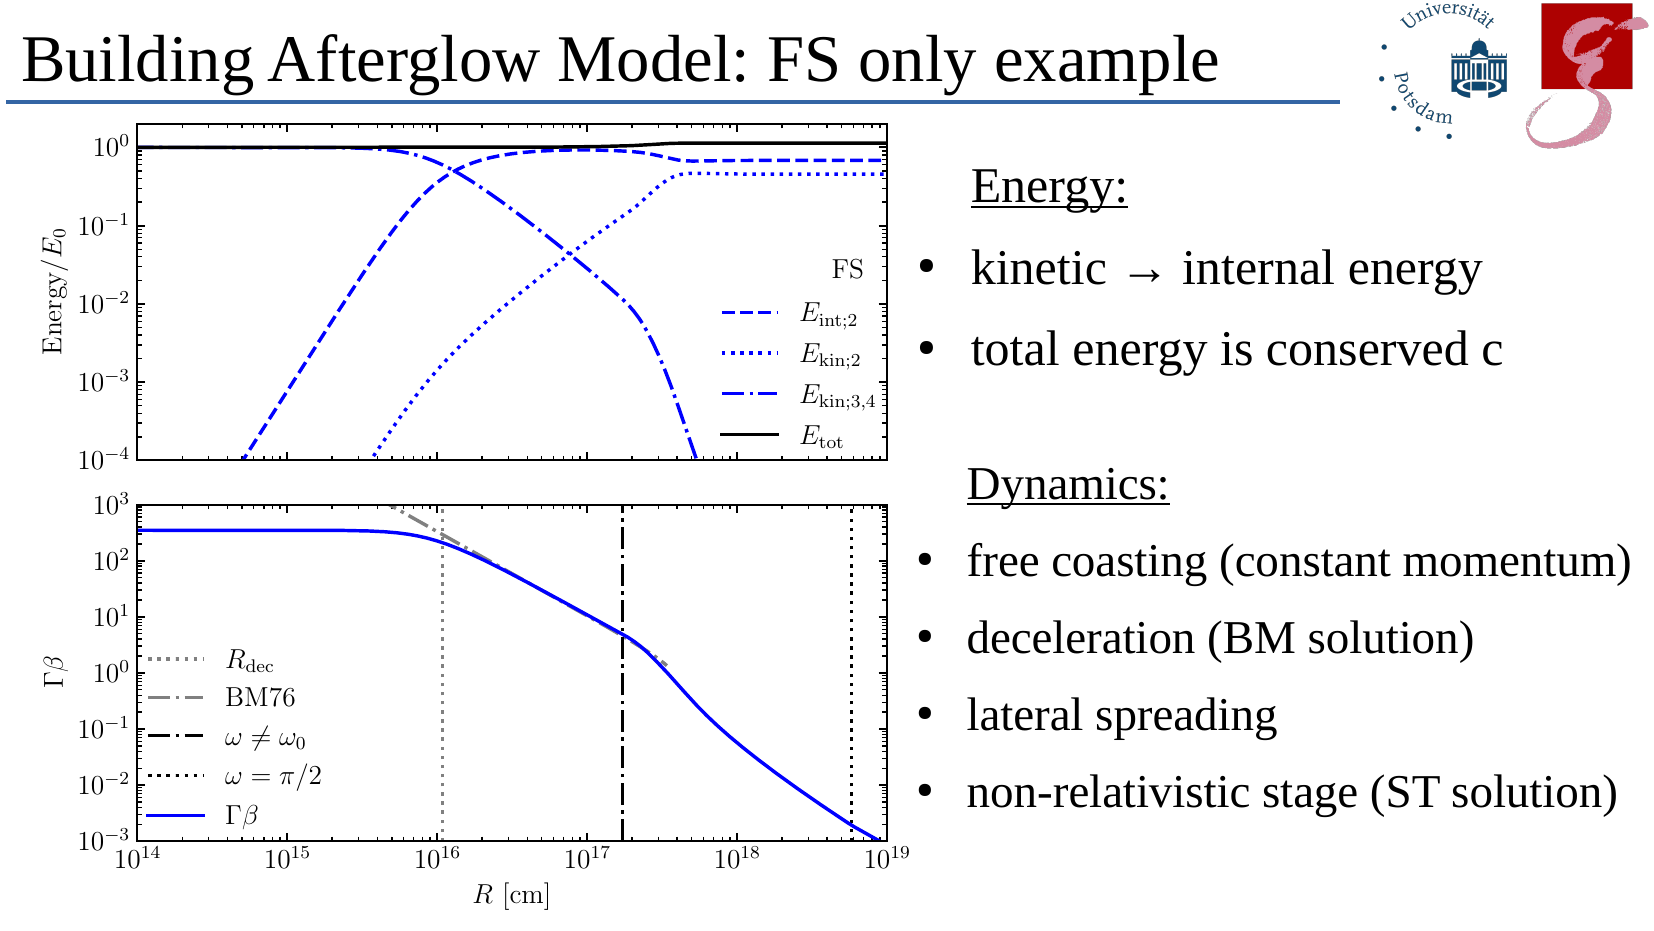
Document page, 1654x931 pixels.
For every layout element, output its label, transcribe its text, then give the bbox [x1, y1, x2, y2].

picture [20, 104, 930, 931]
list Dynamics: free coasting (constant momentum) deceleration (BM solution) lateral spreading non-relativistic stage (ST solution) [900, 450, 1651, 826]
list Energy: kinetic → internal energy total energy is conserved c [900, 150, 1654, 445]
title Building Afterglow Model: FS only example [20, 0, 1375, 118]
picture [1375, 0, 1654, 150]
